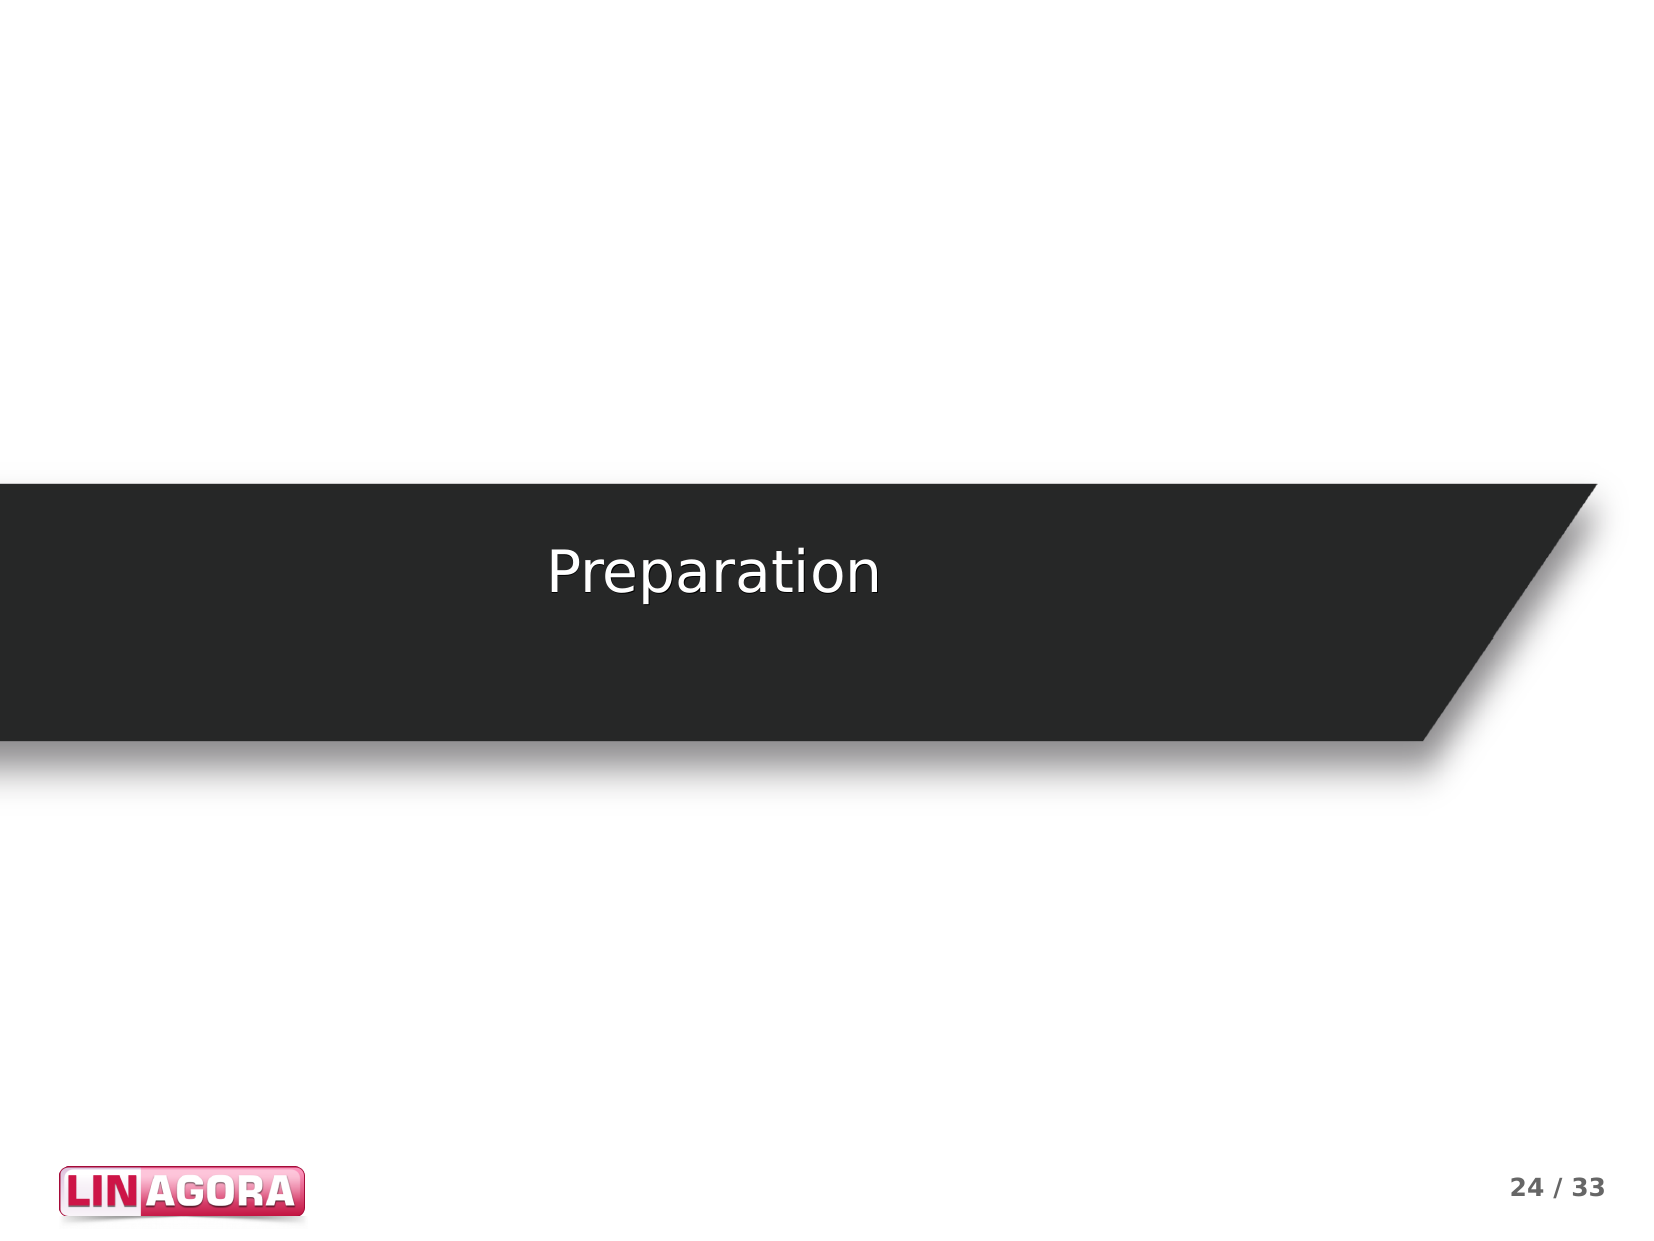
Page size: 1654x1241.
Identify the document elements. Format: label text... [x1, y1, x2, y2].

picture [59, 1166, 308, 1229]
title Preparation [82, 460, 1347, 686]
